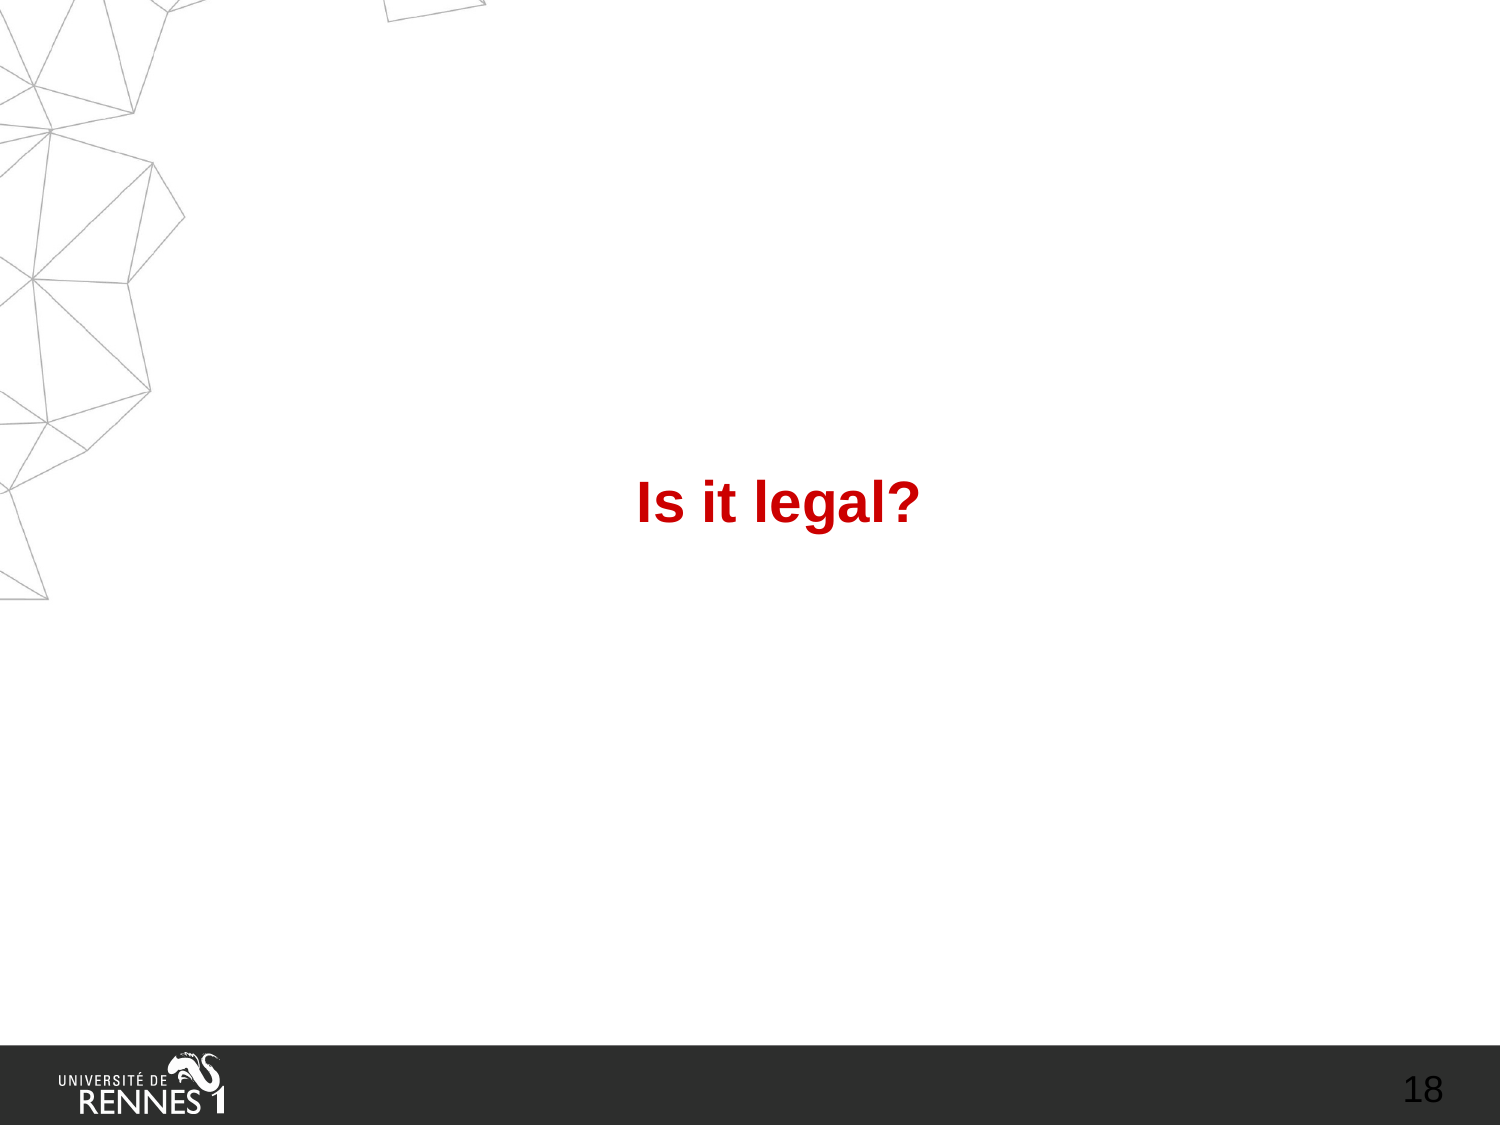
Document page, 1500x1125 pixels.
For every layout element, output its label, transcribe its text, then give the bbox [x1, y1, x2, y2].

picture [59, 1052, 224, 1114]
text_box Is it legal? [159, 373, 1400, 615]
text_box 1 [1257, 1057, 1459, 1118]
picture [0, 0, 1500, 1045]
